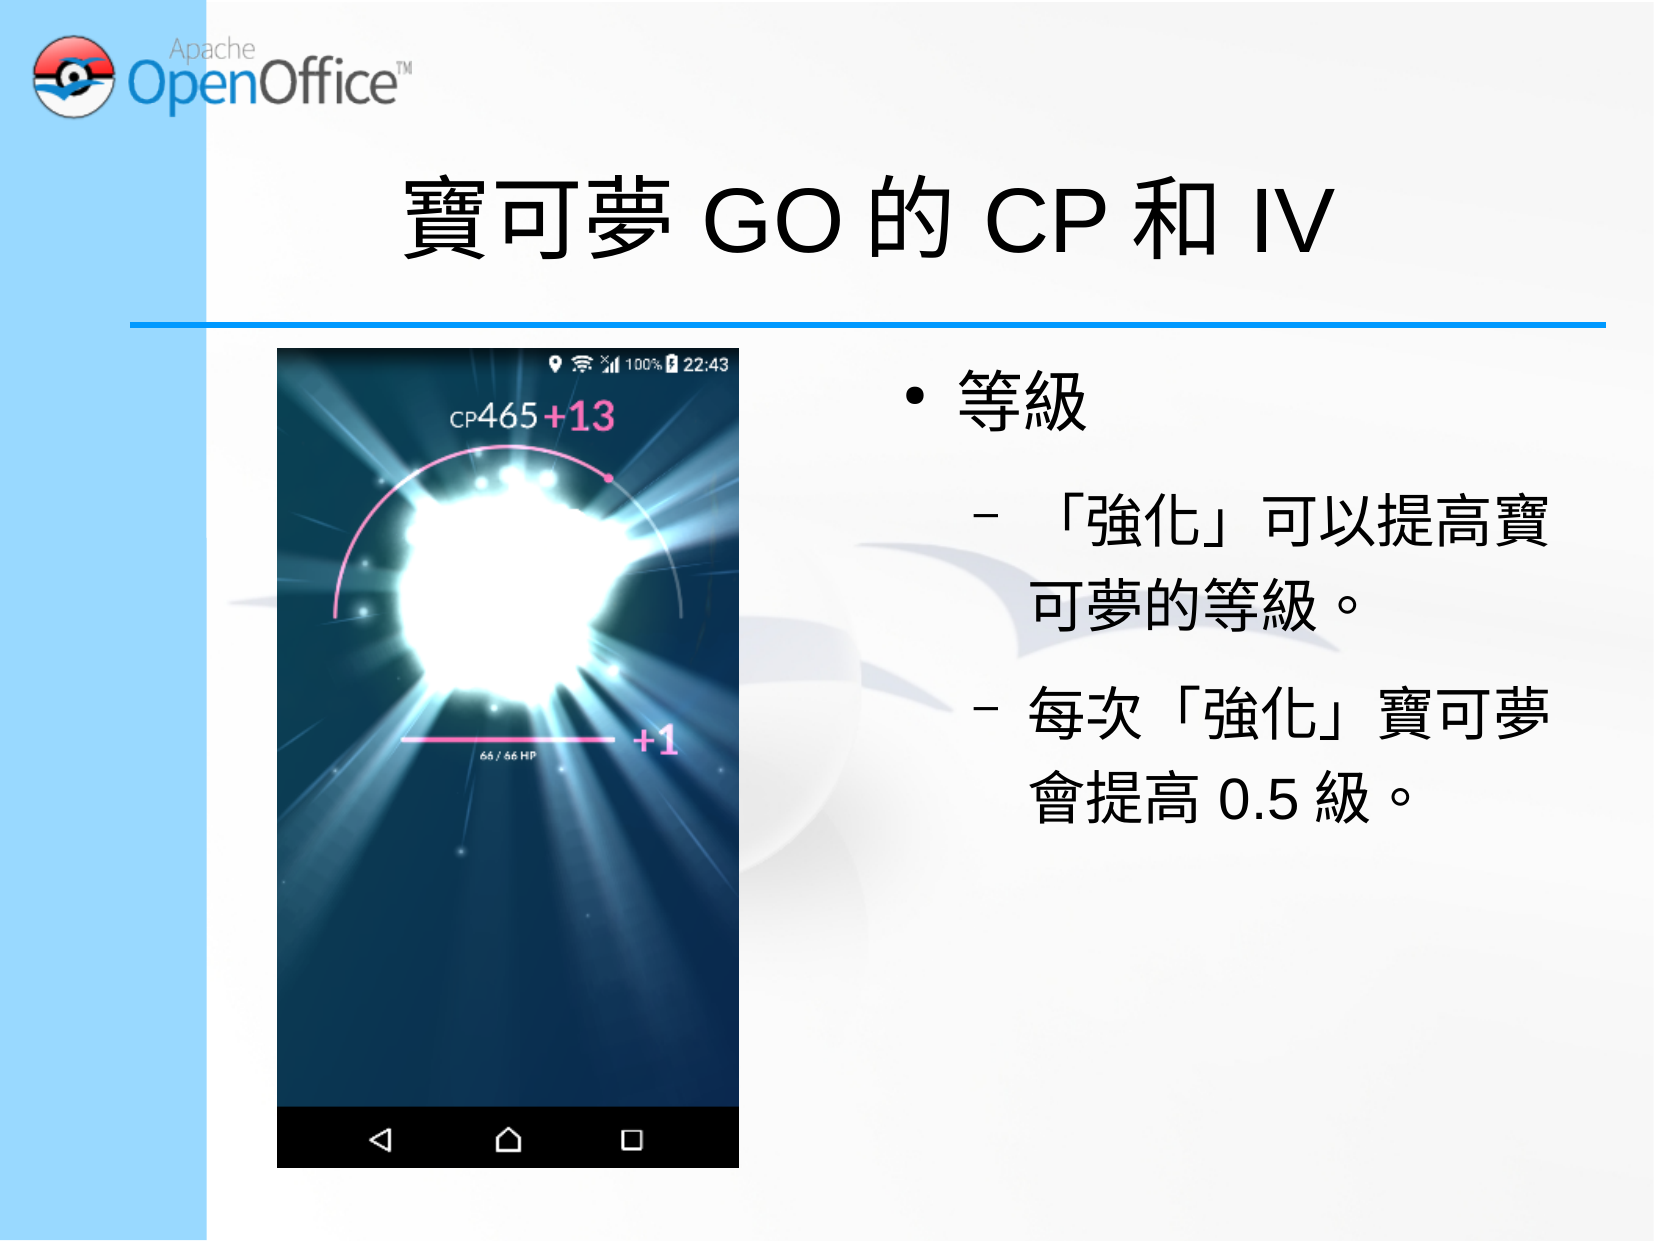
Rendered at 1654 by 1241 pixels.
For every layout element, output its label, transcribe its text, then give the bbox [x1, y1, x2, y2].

title 寶可夢GO的CP和IV [165, 108, 1571, 316]
list 等級 「強化」可以提高寶可夢的等級。 每次「強化」寶可夢會提高0.5級。 [885, 349, 1572, 1168]
picture [31, 2, 1654, 1241]
